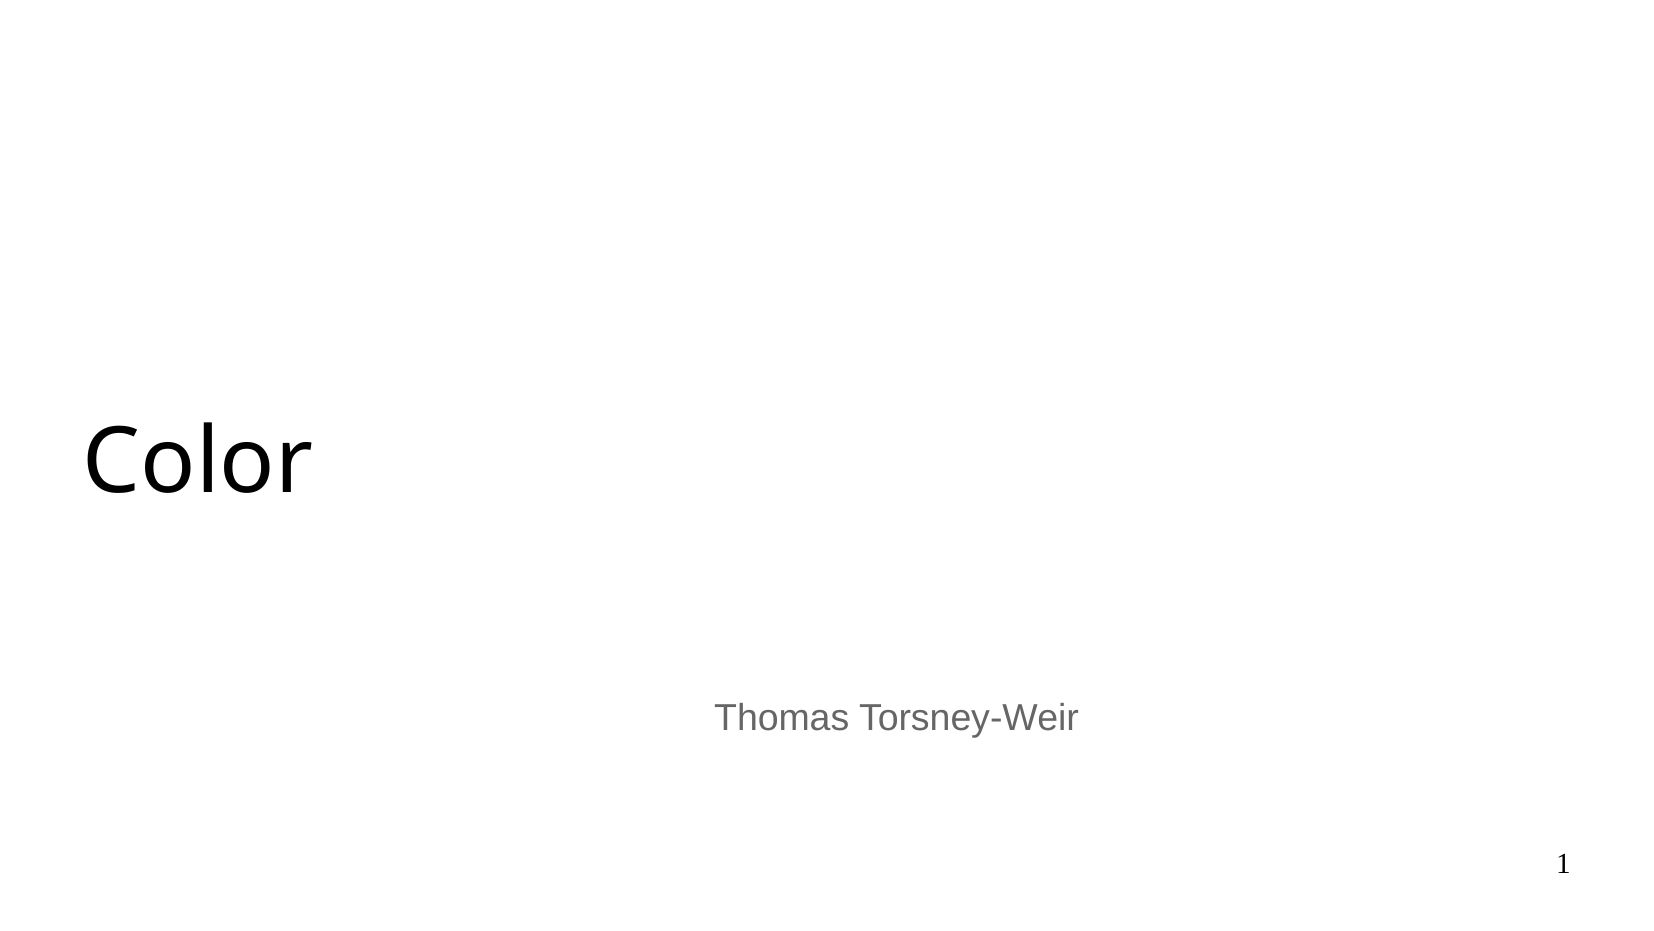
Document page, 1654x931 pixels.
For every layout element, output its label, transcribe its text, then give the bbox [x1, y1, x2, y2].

text_box Thomas Torsney-Weir [699, 689, 1570, 747]
title Color [82, 379, 1571, 535]
